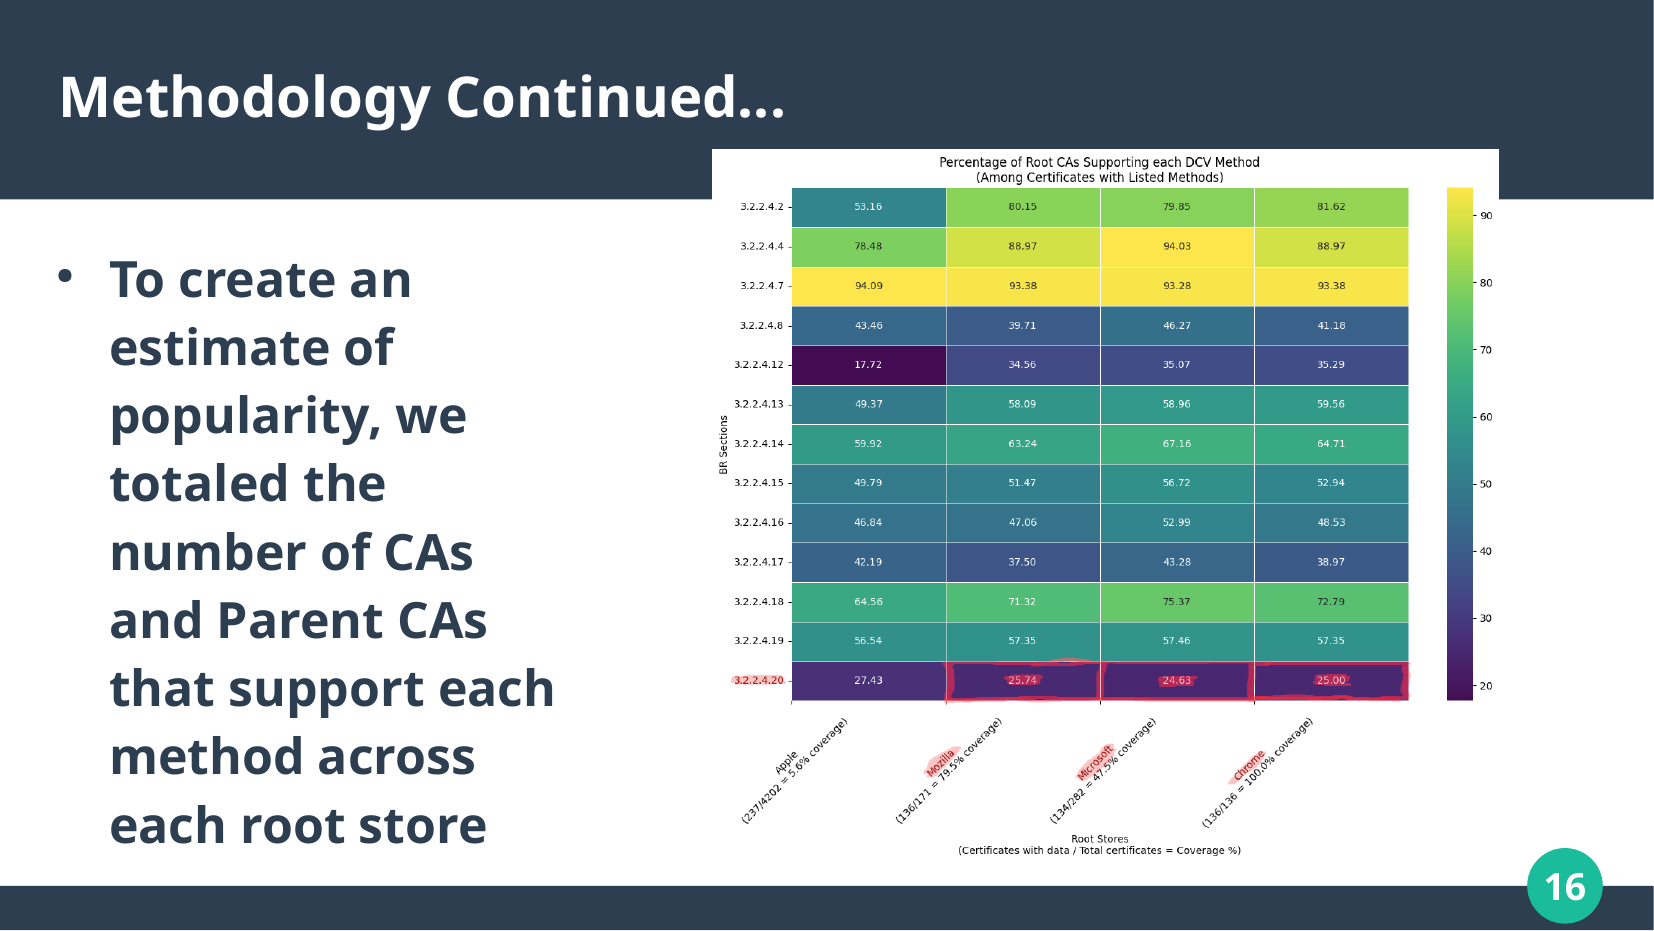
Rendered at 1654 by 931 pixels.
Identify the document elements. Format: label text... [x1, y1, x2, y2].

list To create an estimate of popularity, we totaled the number of CAs and Parent CAs that support each method across each root store [38, 243, 563, 864]
title Methodology Continued... [59, 37, 1595, 155]
picture [712, 149, 1499, 863]
